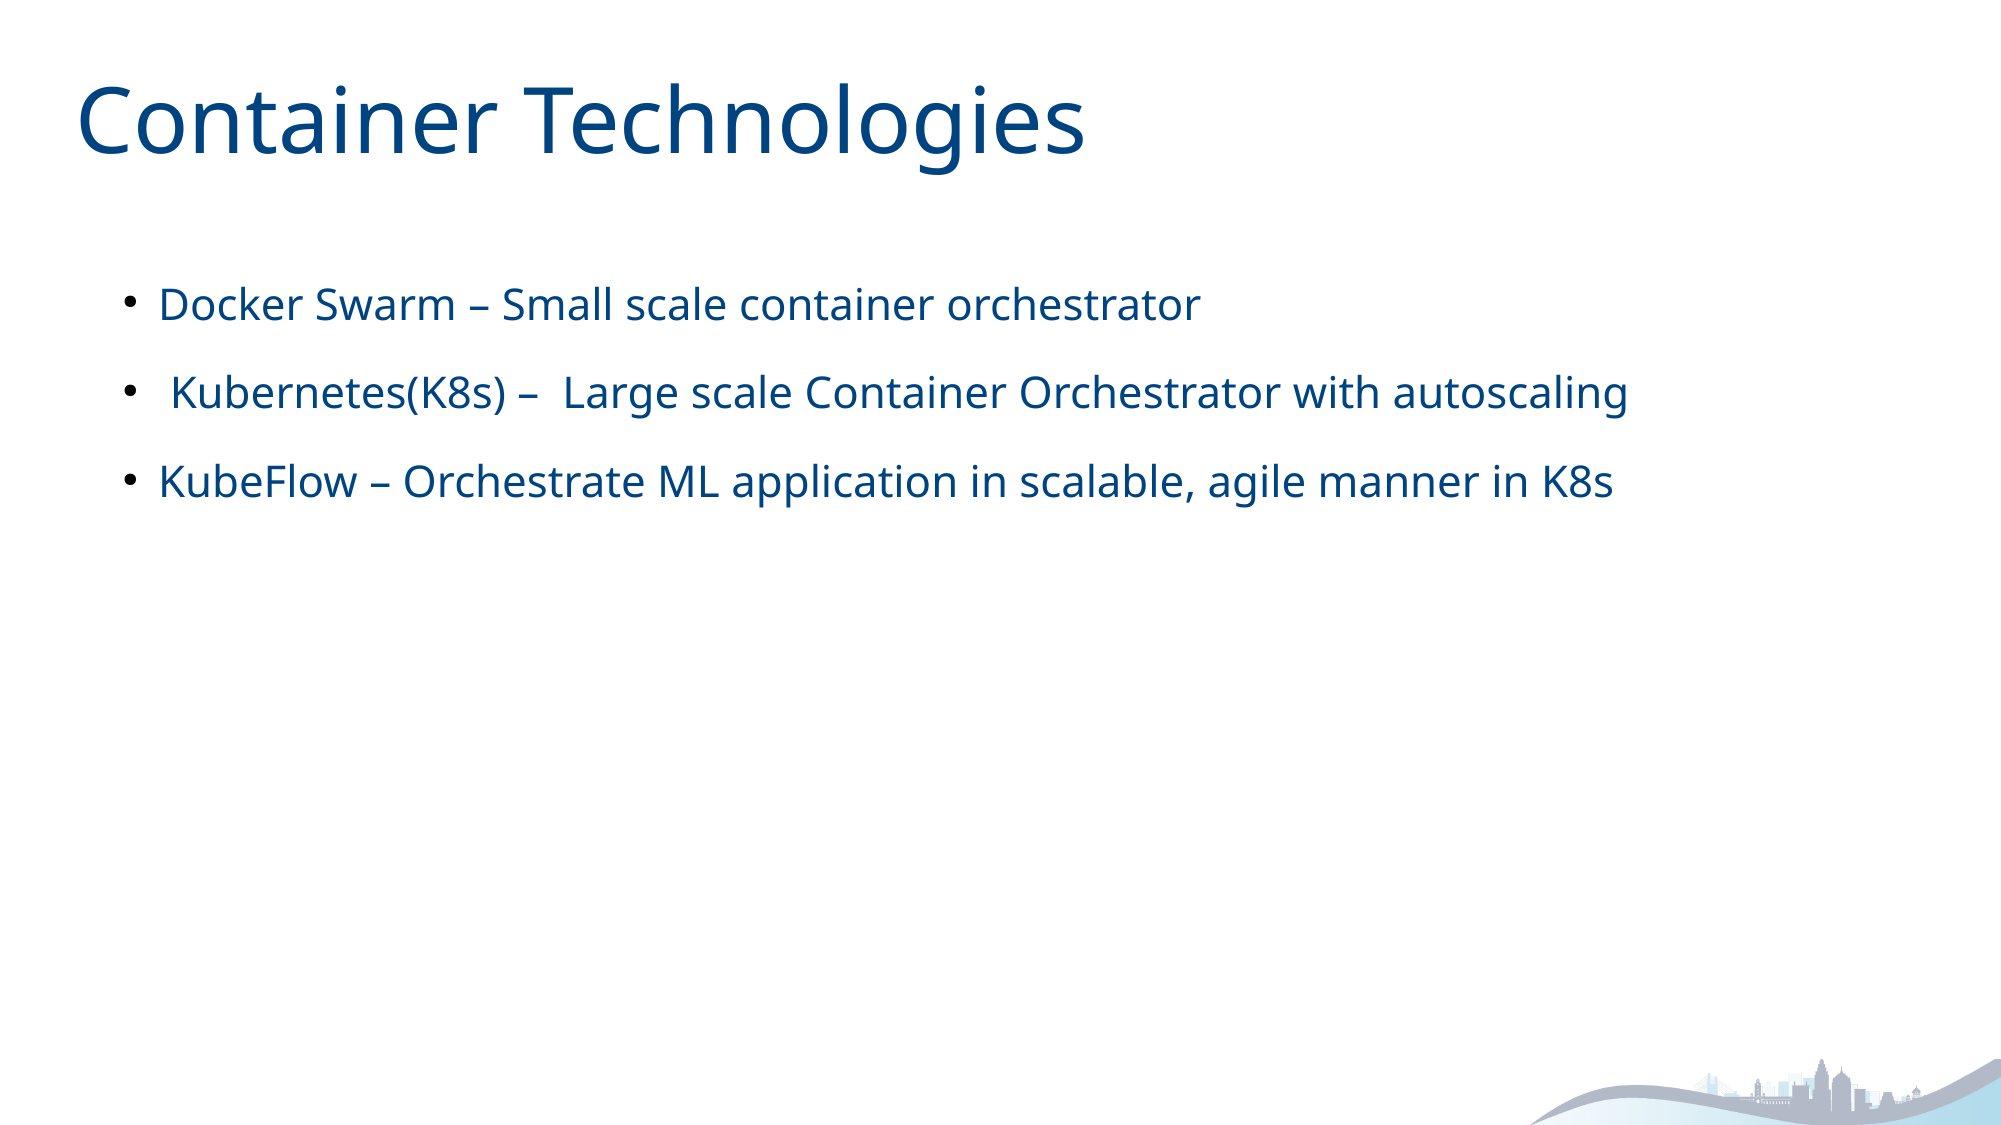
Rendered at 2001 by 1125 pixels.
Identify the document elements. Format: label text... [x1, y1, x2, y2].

text_box Docker Swarm – Small scale container orchestrator Kubernetes(K8s) – Large scale Container Orchestrator with autoscaling KubeFlow – Orchestrate ML application in scalable, agile manner in K8s [108, 265, 1802, 663]
title Container Technologies [75, 59, 1925, 177]
